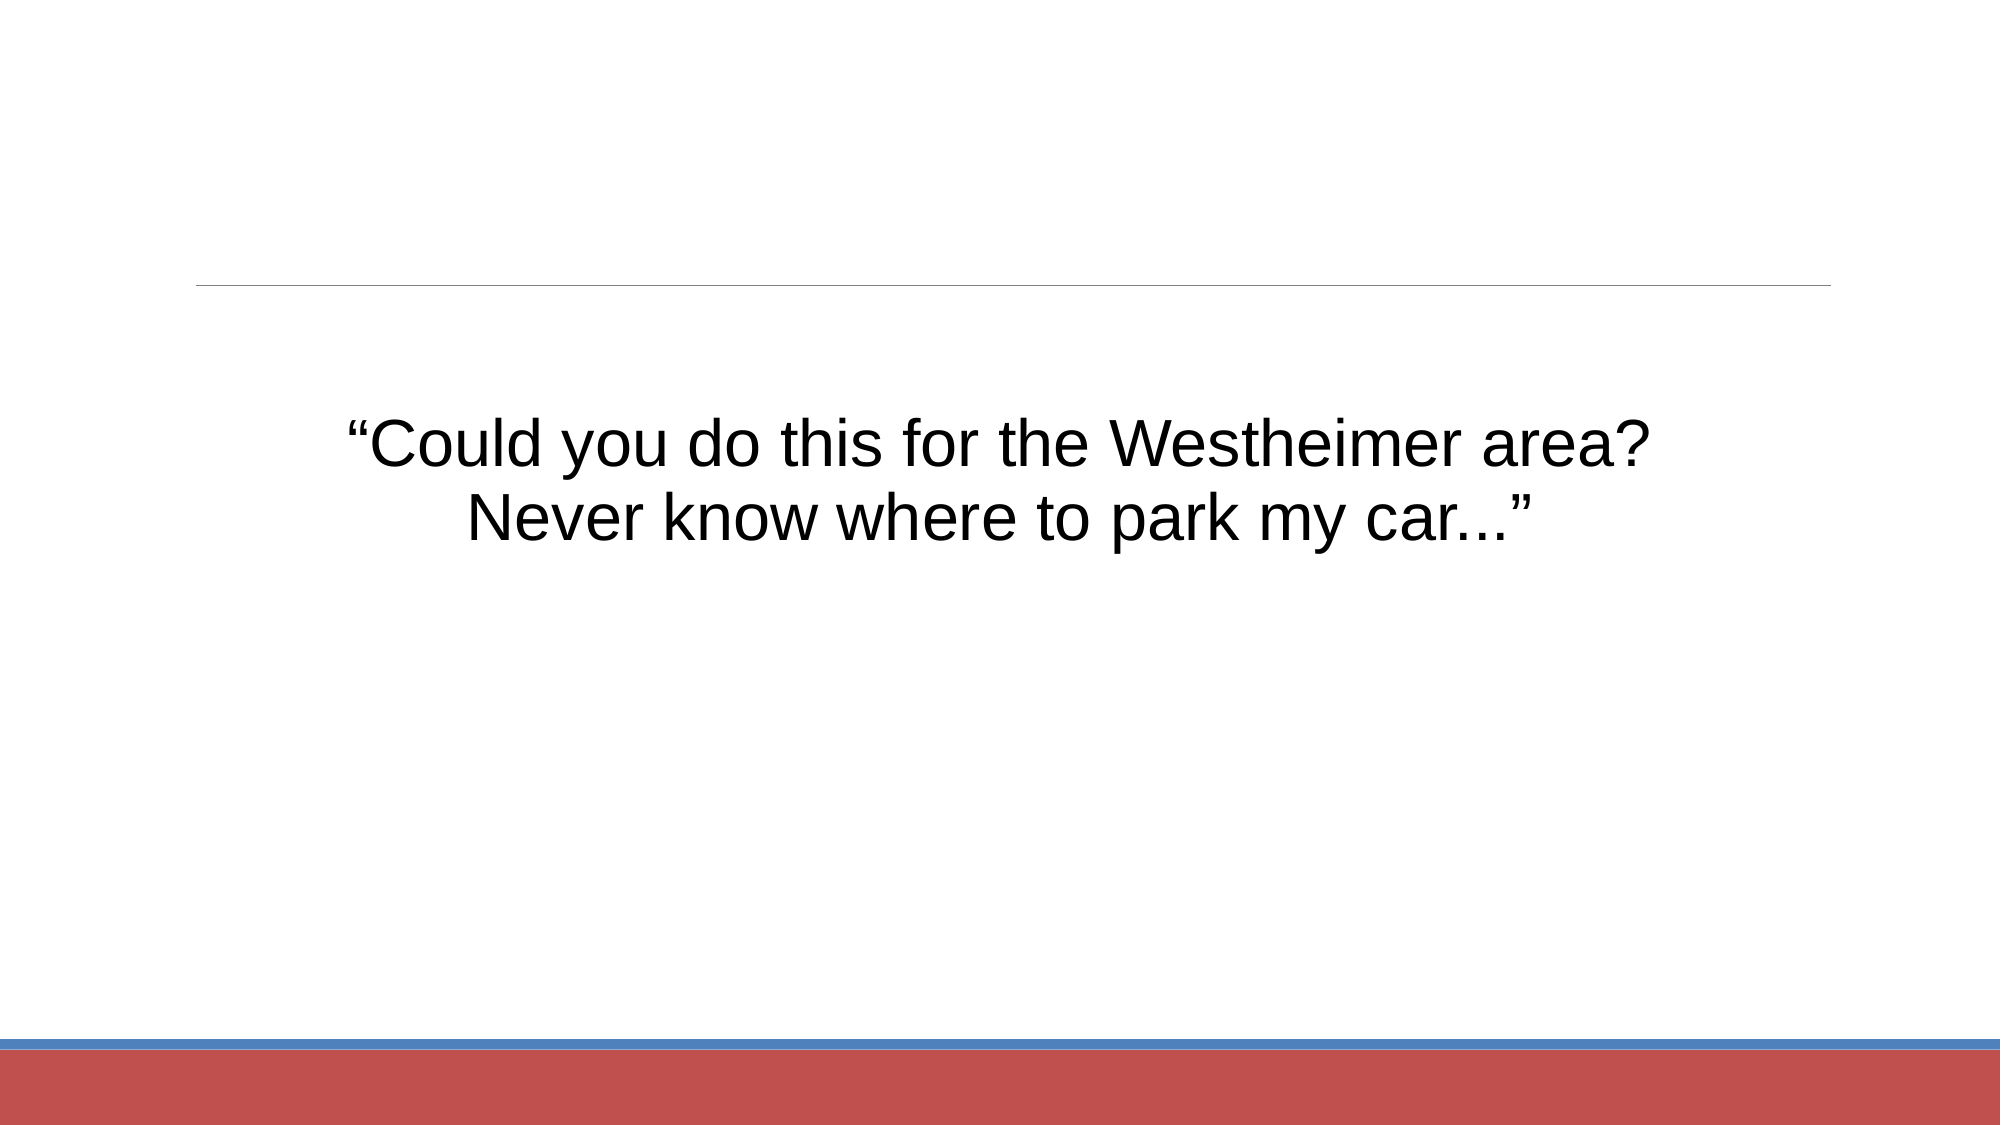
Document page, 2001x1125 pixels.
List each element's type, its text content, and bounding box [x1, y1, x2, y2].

subtitle “Could you do this for the Westheimer area? Never know where to park my car...” [99, 44, 1900, 916]
